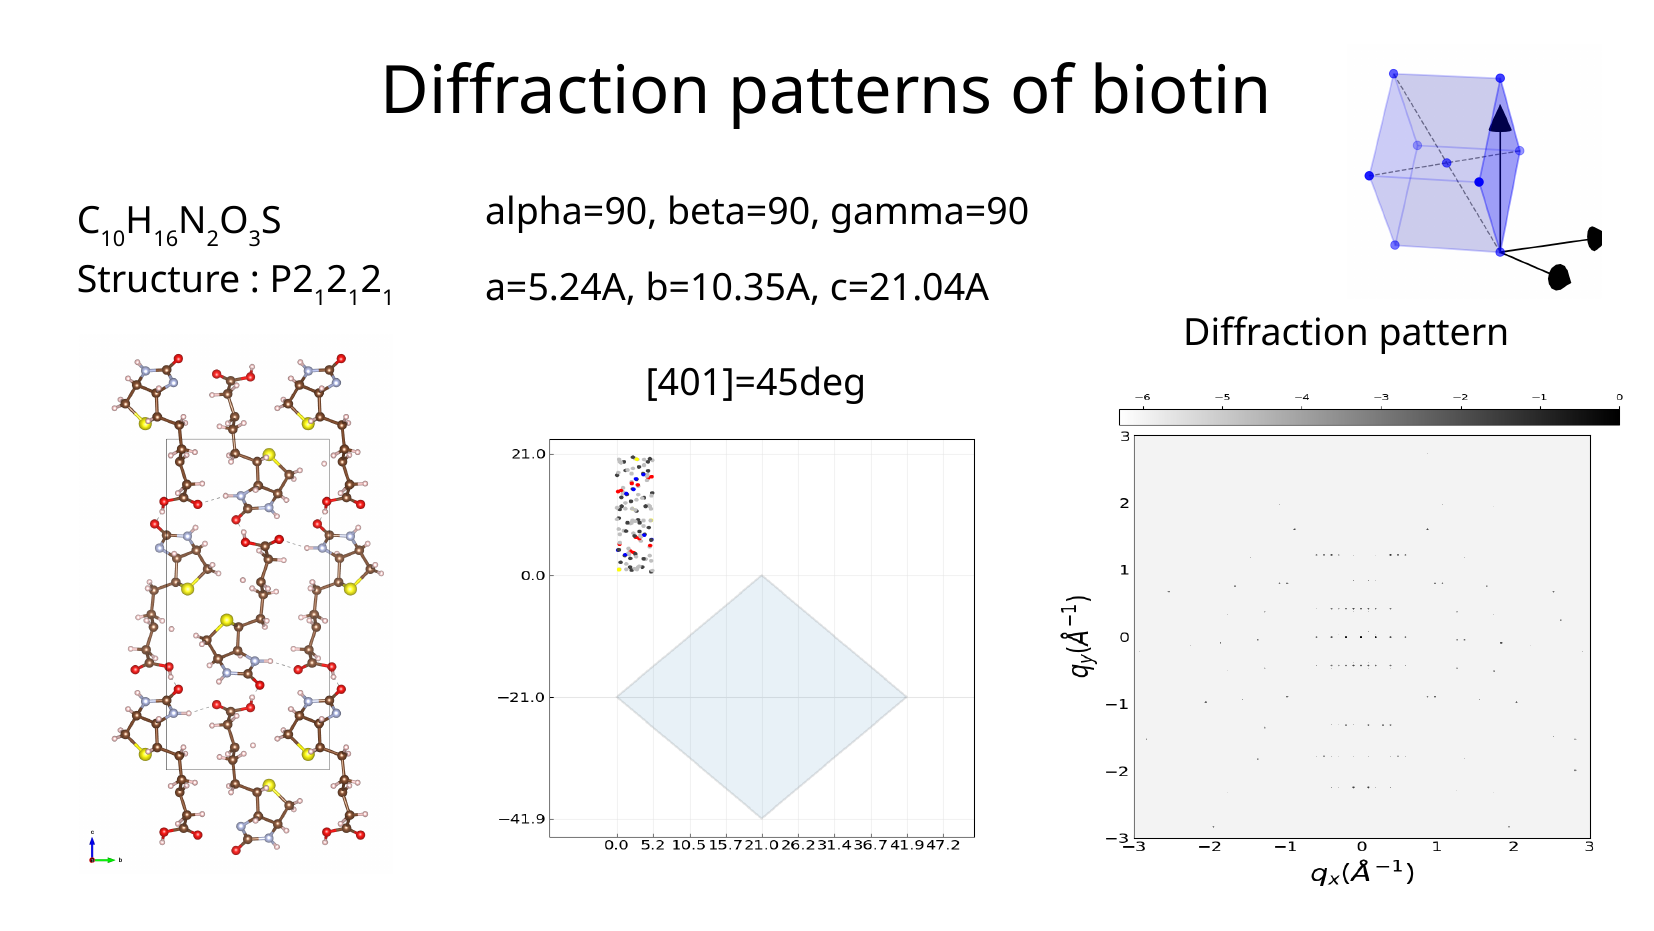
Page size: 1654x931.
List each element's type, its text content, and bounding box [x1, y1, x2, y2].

picture [1347, 44, 1602, 299]
picture [481, 422, 1028, 872]
title Diffraction patterns of biotin [0, 0, 1654, 178]
title C10H16N2O3S Structure : P212121 [76, 152, 485, 353]
title Diffraction pattern [1151, 280, 1542, 381]
picture [79, 353, 393, 875]
title [401]=45deg [614, 354, 898, 408]
text_box alpha=90, beta=90, gamma=90 [470, 176, 1087, 257]
picture [1060, 372, 1648, 895]
text_box a=5.24A, b=10.35A, c=21.04A [470, 257, 1050, 319]
